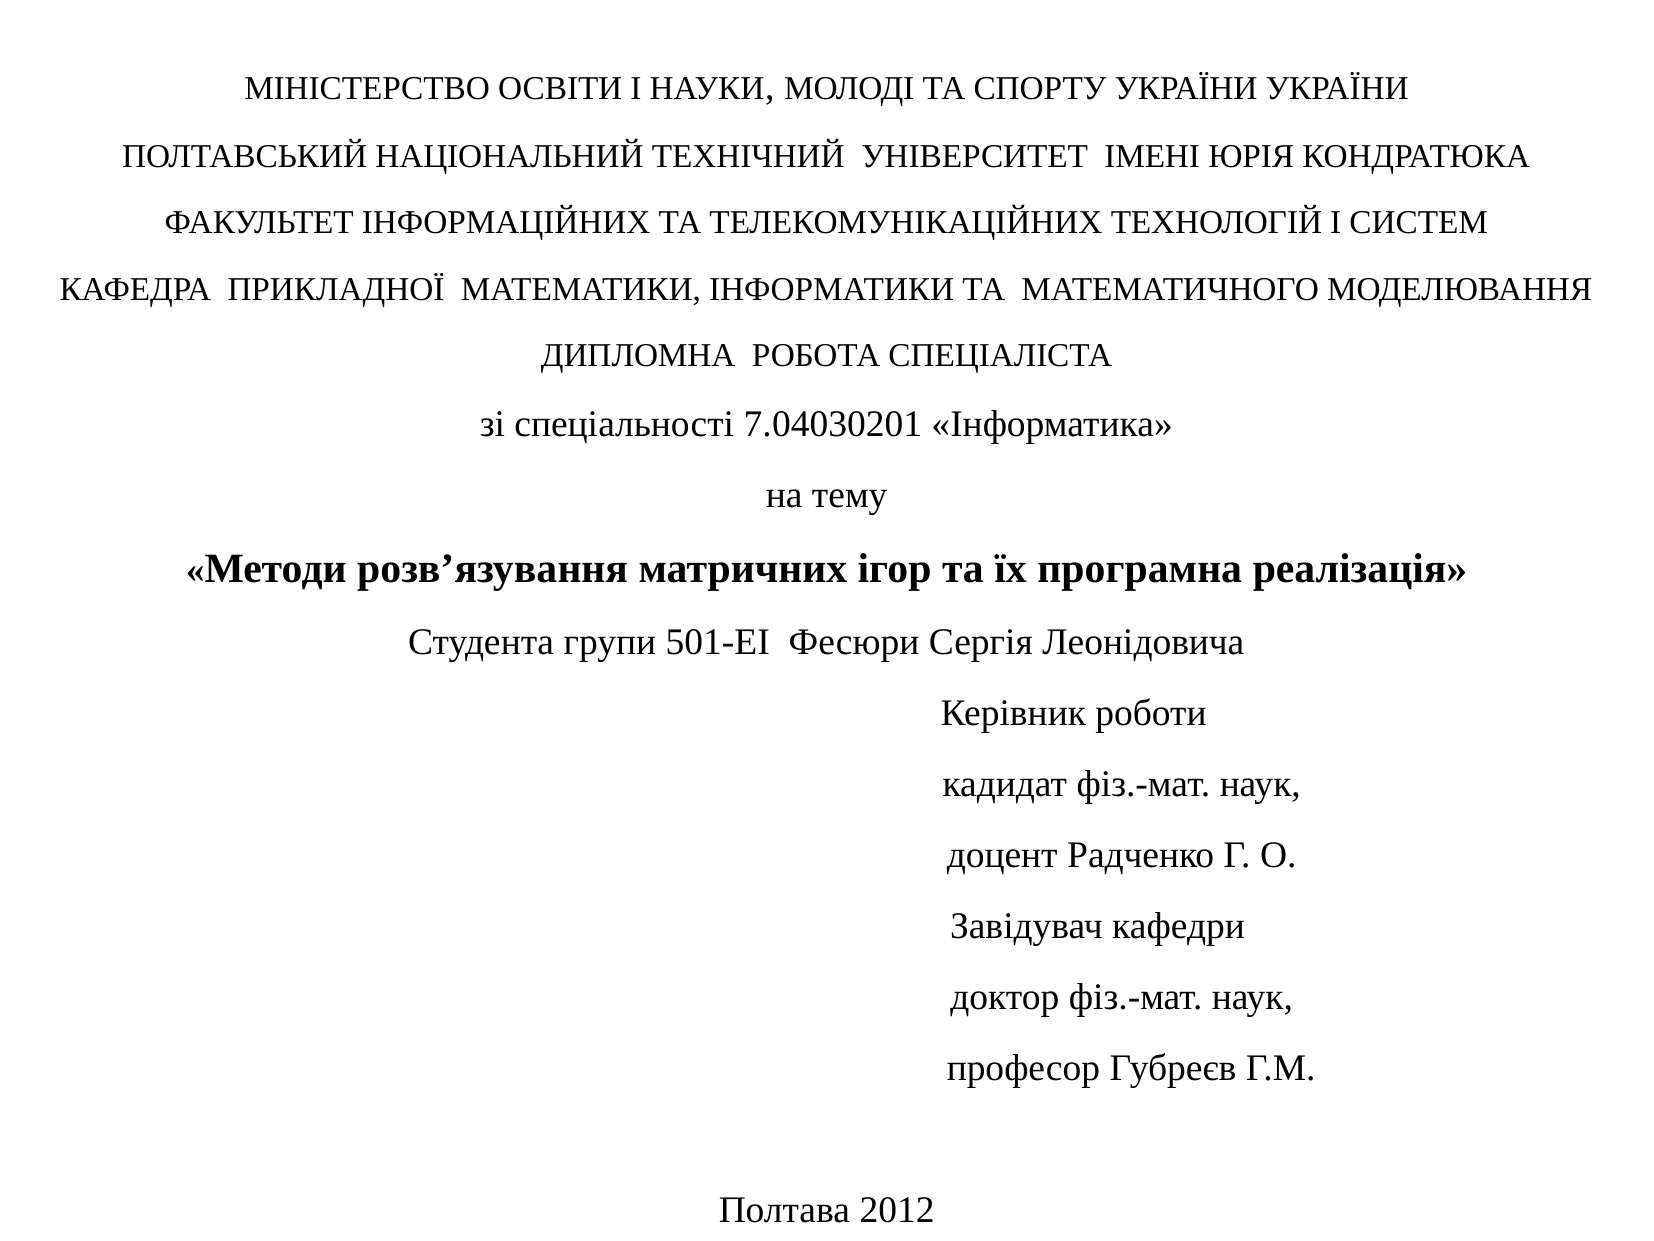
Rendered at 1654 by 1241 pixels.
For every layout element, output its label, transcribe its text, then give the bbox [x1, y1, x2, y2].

list МІНІСТЕРСТВО ОСВІТИ І НАУКИ, МОЛОДІ ТА СПОРТУ УКРАЇНИ УКРАЇНИ ПОЛТАВСЬКИЙ НАЦІОНАЛЬНИЙ ТЕХНІЧНИЙ УНІВЕРСИТЕТ ІМЕНІ ЮРІЯ КОНДРАТЮКА ФАКУЛЬТЕТ ІНФОРМАЦІЙНИХ ТА ТЕЛЕКОМУНІКАЦІЙНИХ ТЕХНОЛОГІЙ І СИСТЕМ КАФЕДРА ПРИКЛАДНОЇ МАТЕМАТИКИ, ІНФОРМАТИКИ ТА МАТЕМАТИЧНОГО МОДЕЛЮВАННЯ ДИПЛОМНА РОБОТА СПЕЦІАЛІСТА зі спеціальності 7.04030201 «Інформатика» на тему «Методи розв’язування матричних ігор та їх програмна реалізація» Студента групи 501-ЕІ Фесюри Сергія Леонідовича Керівник роботи кадидат фіз.-мат. наук, доцент Радченко Г. О. Завідувач кафедри доктор фіз.-мат. наук, професор Губреєв Г.М. Полтава 2012 [0, 0, 1654, 1241]
